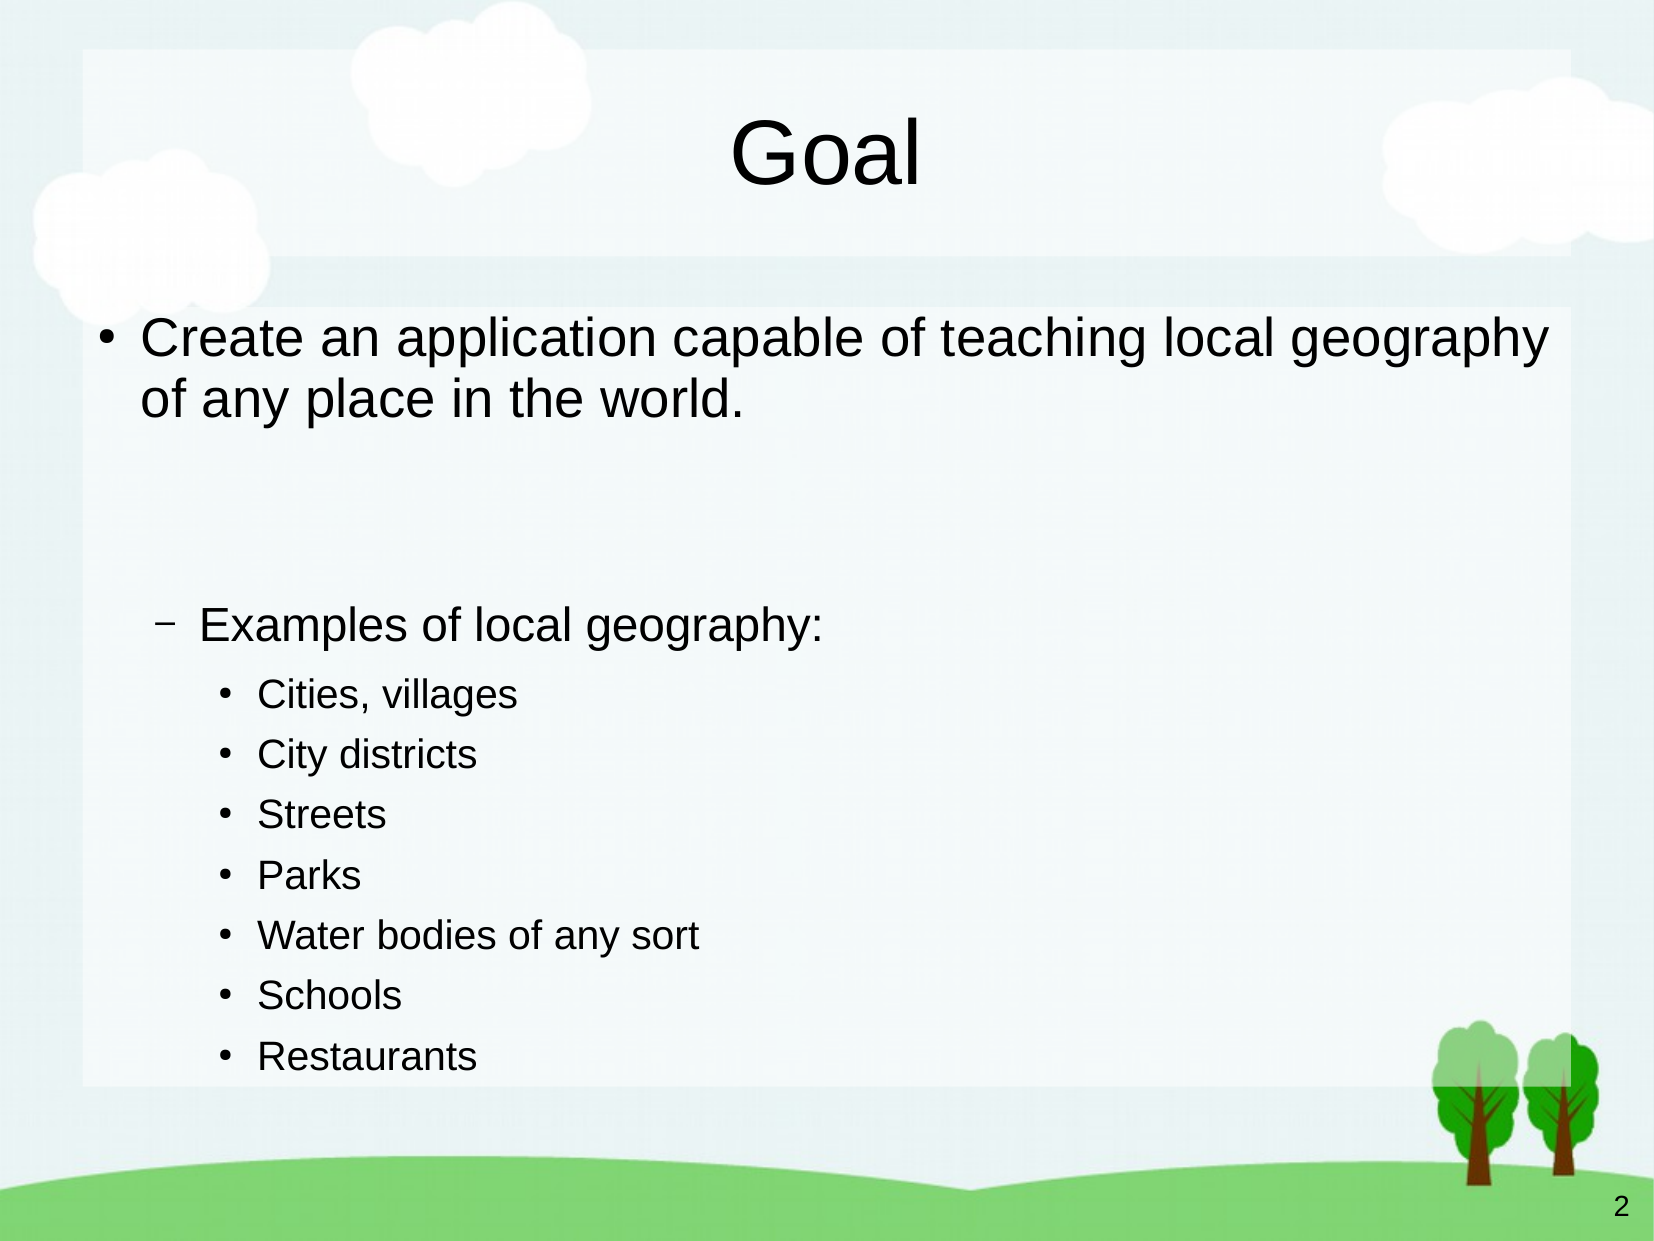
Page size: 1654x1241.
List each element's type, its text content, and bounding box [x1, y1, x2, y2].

list Create an application capable of teaching local geography of any place in the world. Examples of local geography: Cities, villages City districts Streets Parks Water bodies of any sort Schools Restaurants [82, 307, 1571, 1087]
title Goal [82, 49, 1571, 257]
picture [0, 0, 1654, 1241]
